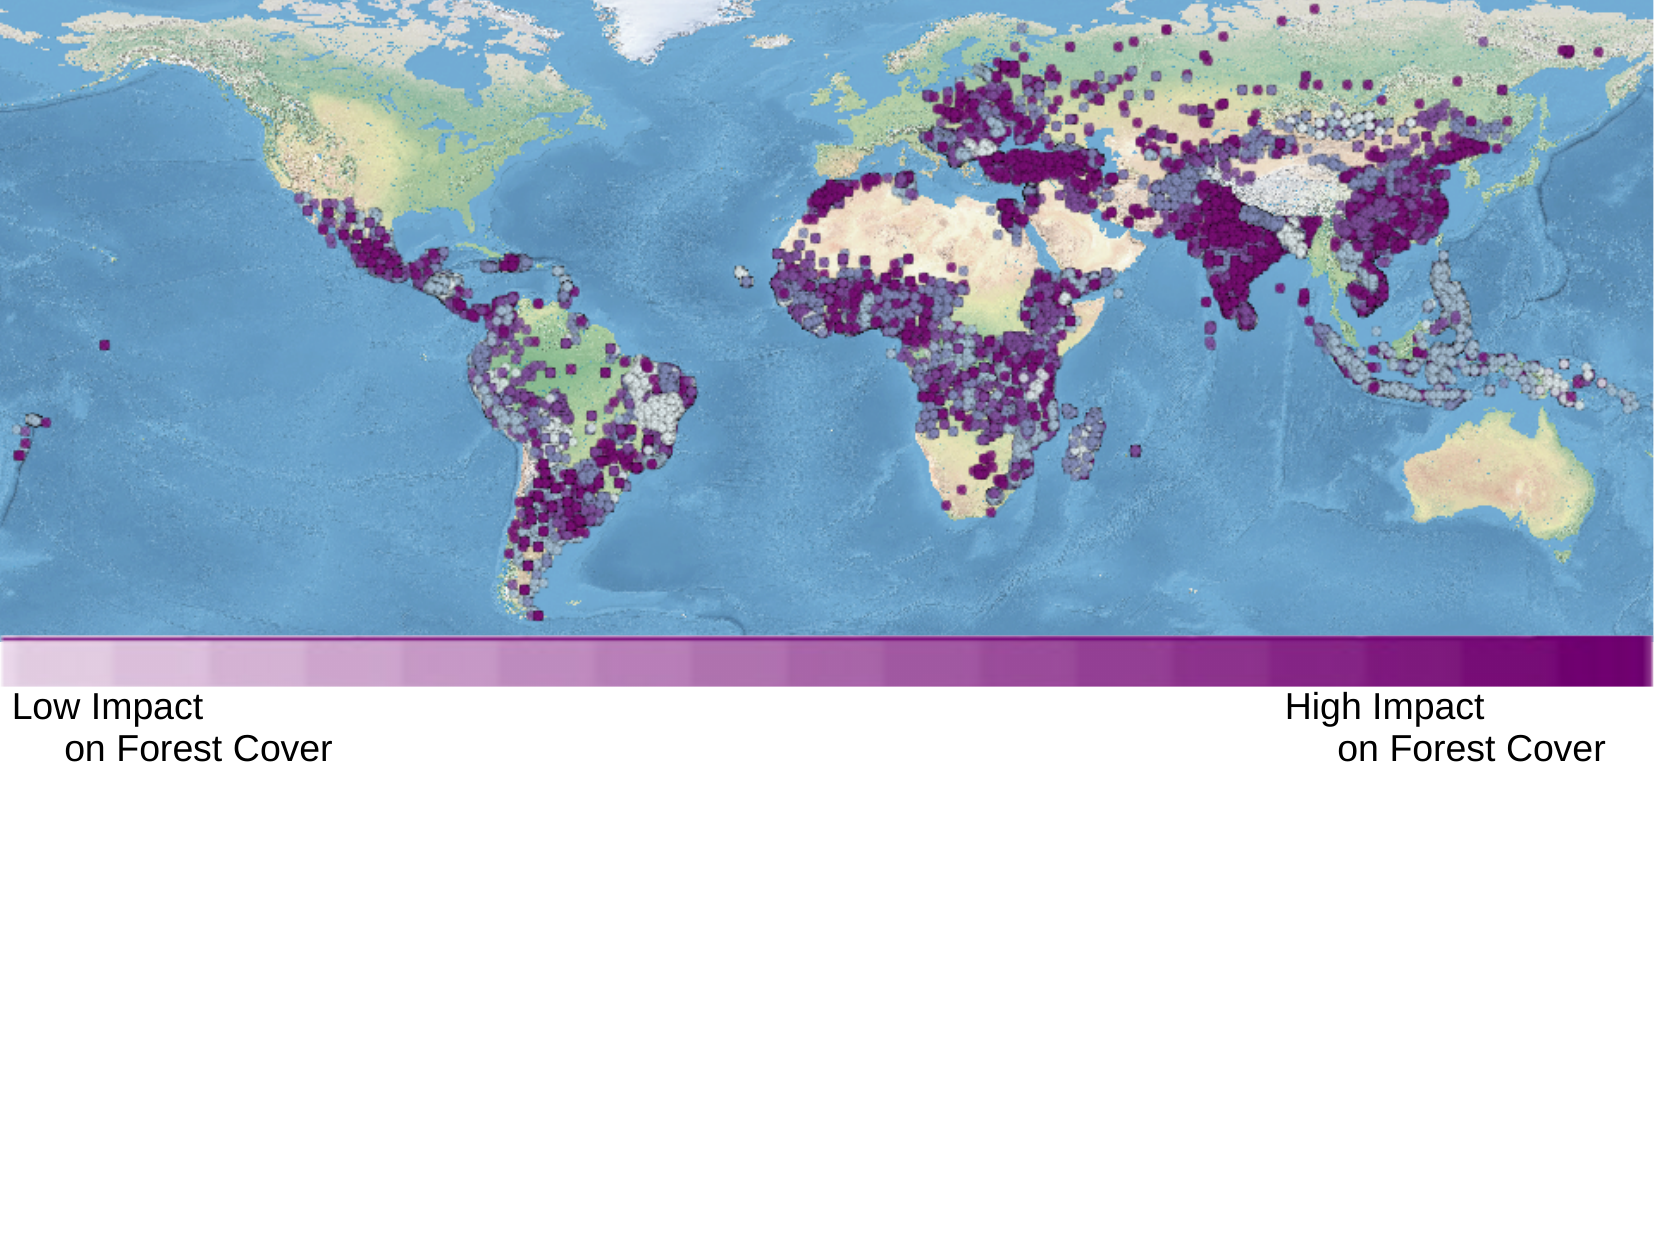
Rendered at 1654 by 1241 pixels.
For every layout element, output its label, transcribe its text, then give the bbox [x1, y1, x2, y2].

picture [0, 0, 1654, 687]
text_box High Impact on Forest Cover [1273, 681, 1654, 784]
text_box Low Impact on Forest Cover [0, 681, 563, 784]
